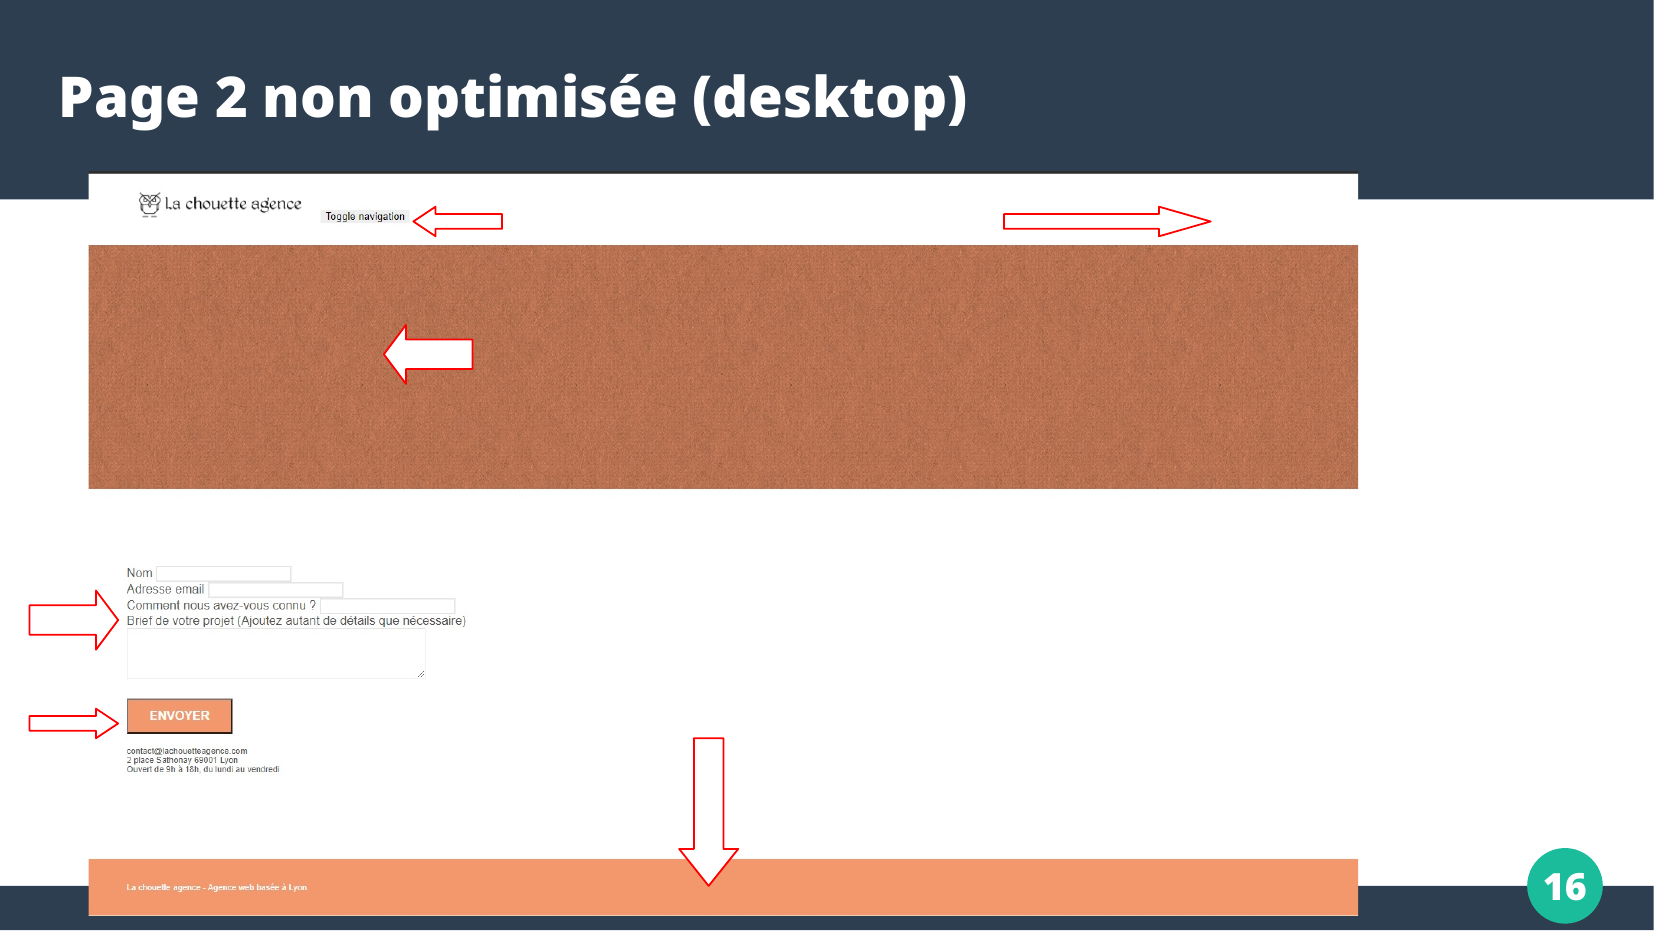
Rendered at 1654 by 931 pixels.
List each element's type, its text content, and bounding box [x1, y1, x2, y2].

title Page 2 non optimisée (desktop) [59, 37, 1595, 155]
text_box [1003, 206, 1211, 237]
text_box [413, 206, 503, 237]
text_box [679, 738, 739, 886]
picture [88, 171, 1359, 916]
text_box [29, 708, 119, 739]
text_box [383, 324, 473, 384]
text_box [29, 590, 119, 650]
